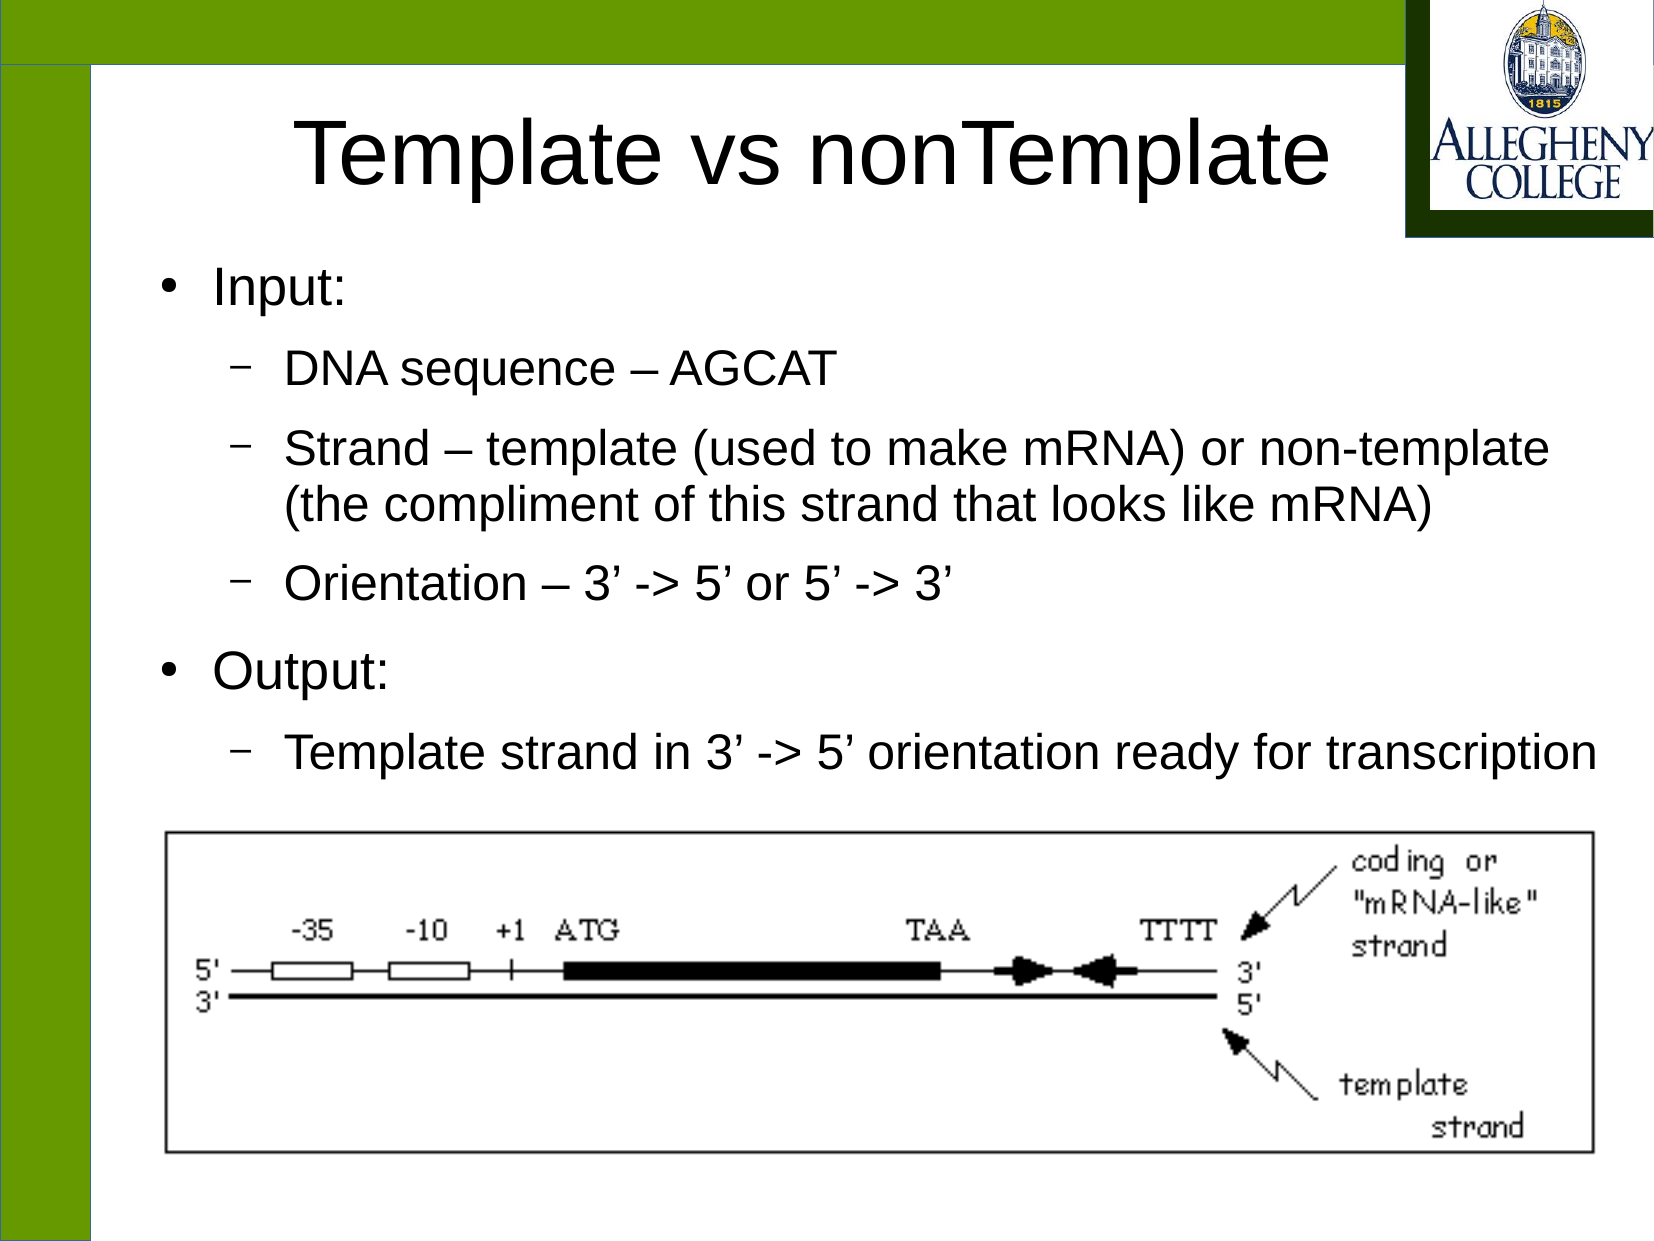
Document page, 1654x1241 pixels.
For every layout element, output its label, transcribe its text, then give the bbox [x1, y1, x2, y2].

picture [1430, 0, 1654, 210]
picture [155, 824, 1606, 1165]
list Input: DNA sequence – AGCAT Strand – template (used to make mRNA) or non-template (the compliment of this strand that looks like mRNA) Orientation – 3’ -> 5’ or 5’ -> 3’ Output: Template strand in 3’ -> 5’ orientation ready for transcription [141, 256, 1630, 826]
text_box [0, 0, 1654, 1241]
title Template vs nonTemplate [112, 65, 1515, 257]
